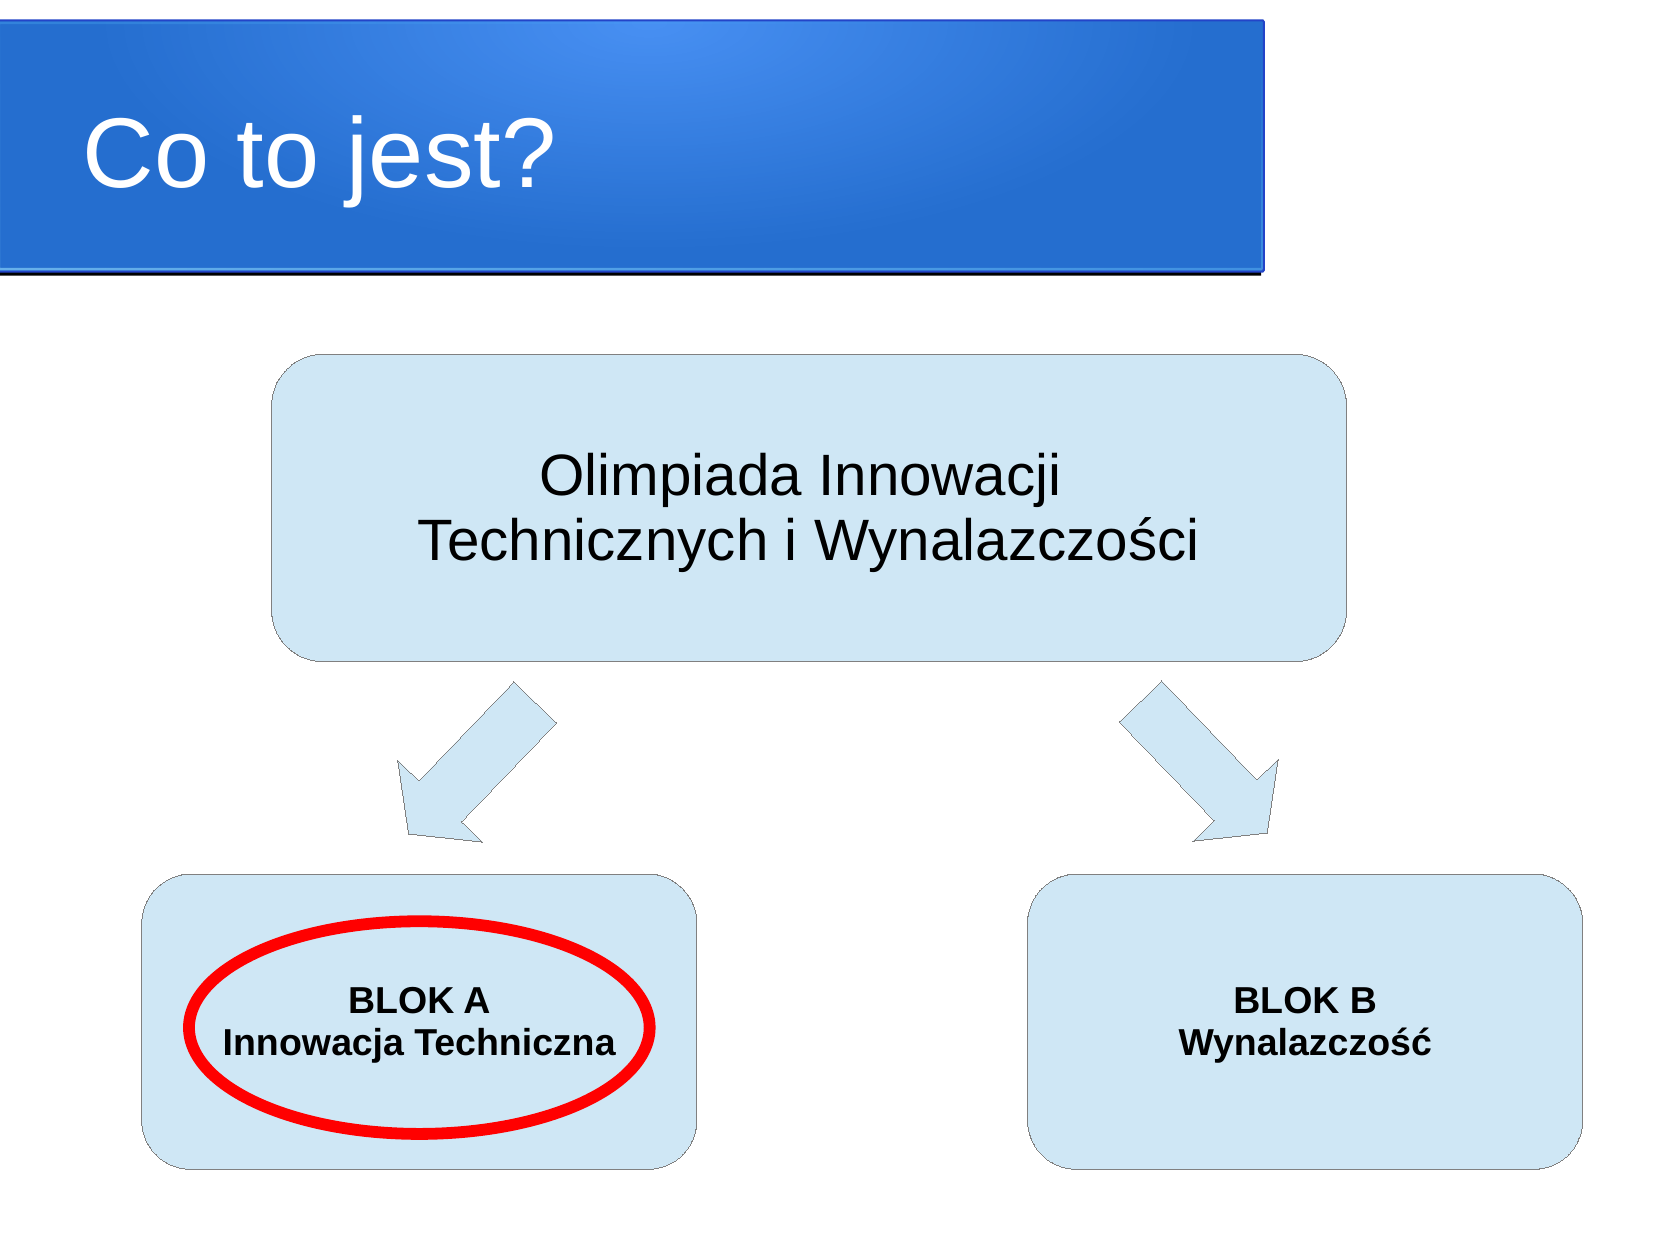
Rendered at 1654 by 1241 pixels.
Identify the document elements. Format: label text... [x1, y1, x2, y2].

text_box [397, 681, 557, 843]
title Co to jest? [82, 49, 1406, 257]
text_box BLOK B Wynalazczość [1027, 874, 1583, 1170]
text_box [1119, 680, 1279, 842]
text_box Olimpiada Innowacji Technicznych i Wynalazczości [271, 354, 1347, 662]
text_box BLOK A Innowacja Techniczna [141, 874, 697, 1170]
